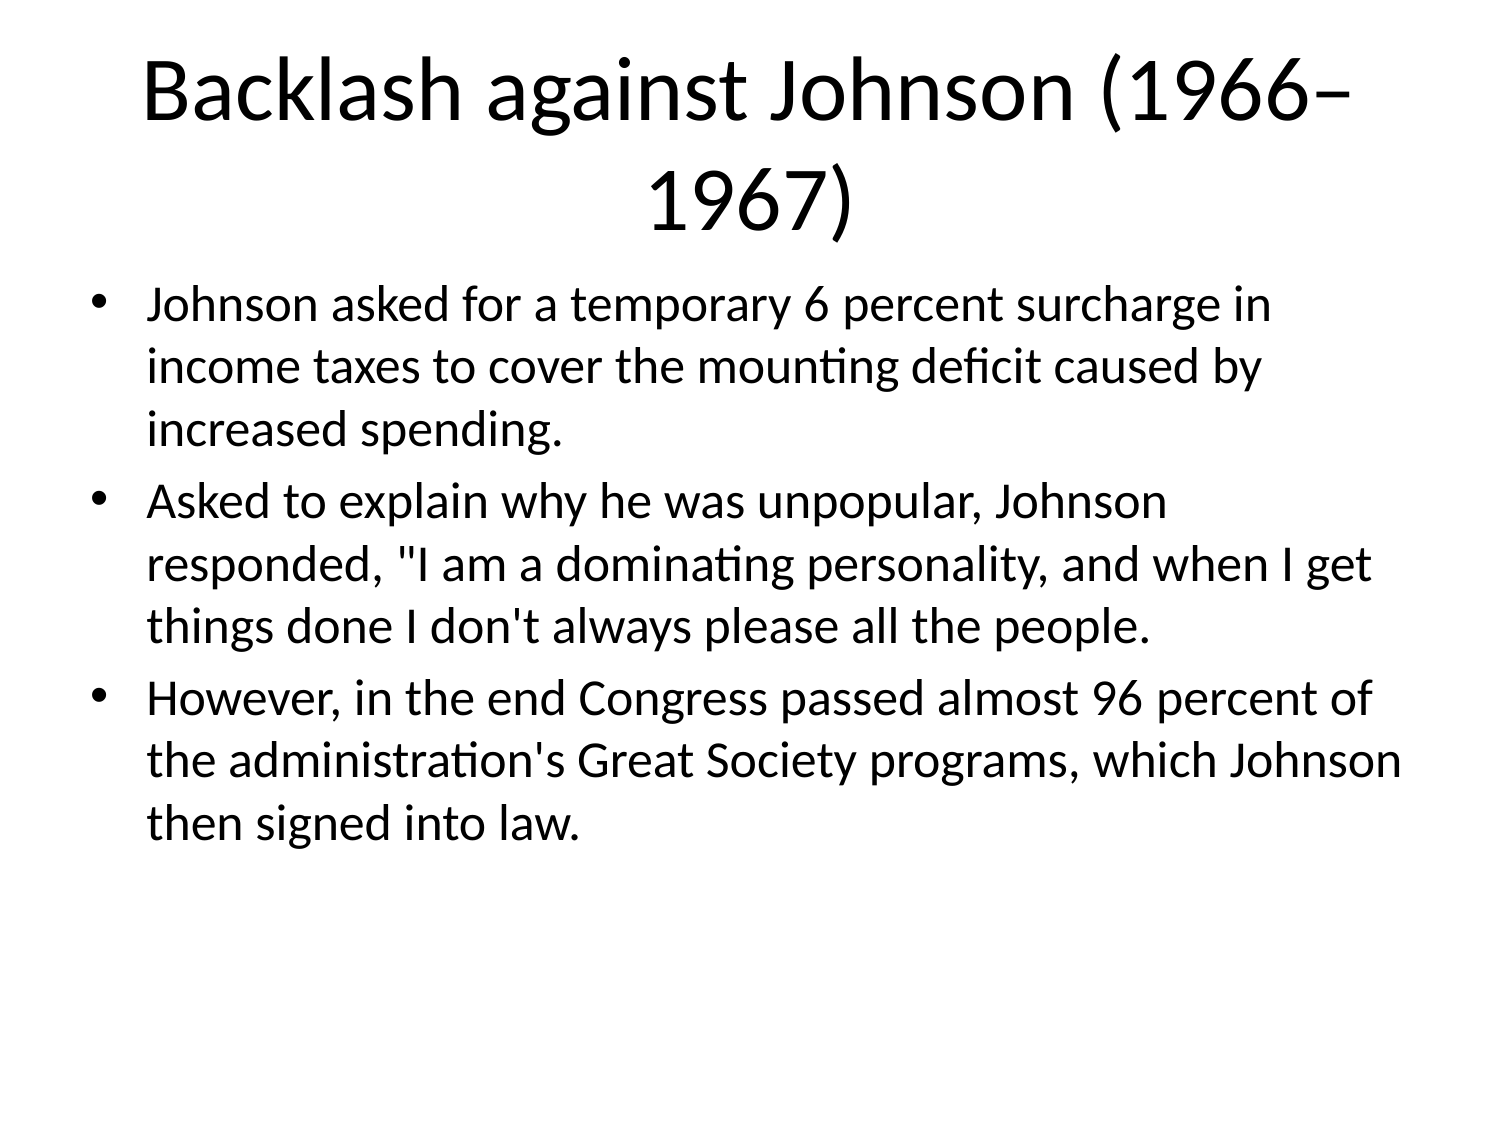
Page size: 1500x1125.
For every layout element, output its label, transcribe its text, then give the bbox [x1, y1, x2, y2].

title Backlash against Johnson (1966–1967) [75, 45, 1425, 233]
list Johnson asked for a temporary 6 percent surcharge in income taxes to cover the mounting deficit caused by increased spending. Asked to explain why he was unpopular, Johnson responded, "I am a dominating personality, and when I get things done I don't always please all the people. However, in the end Congress passed almost 96 percent of the administration's Great Society programs, which Johnson then signed into law. [75, 262, 1425, 1005]
